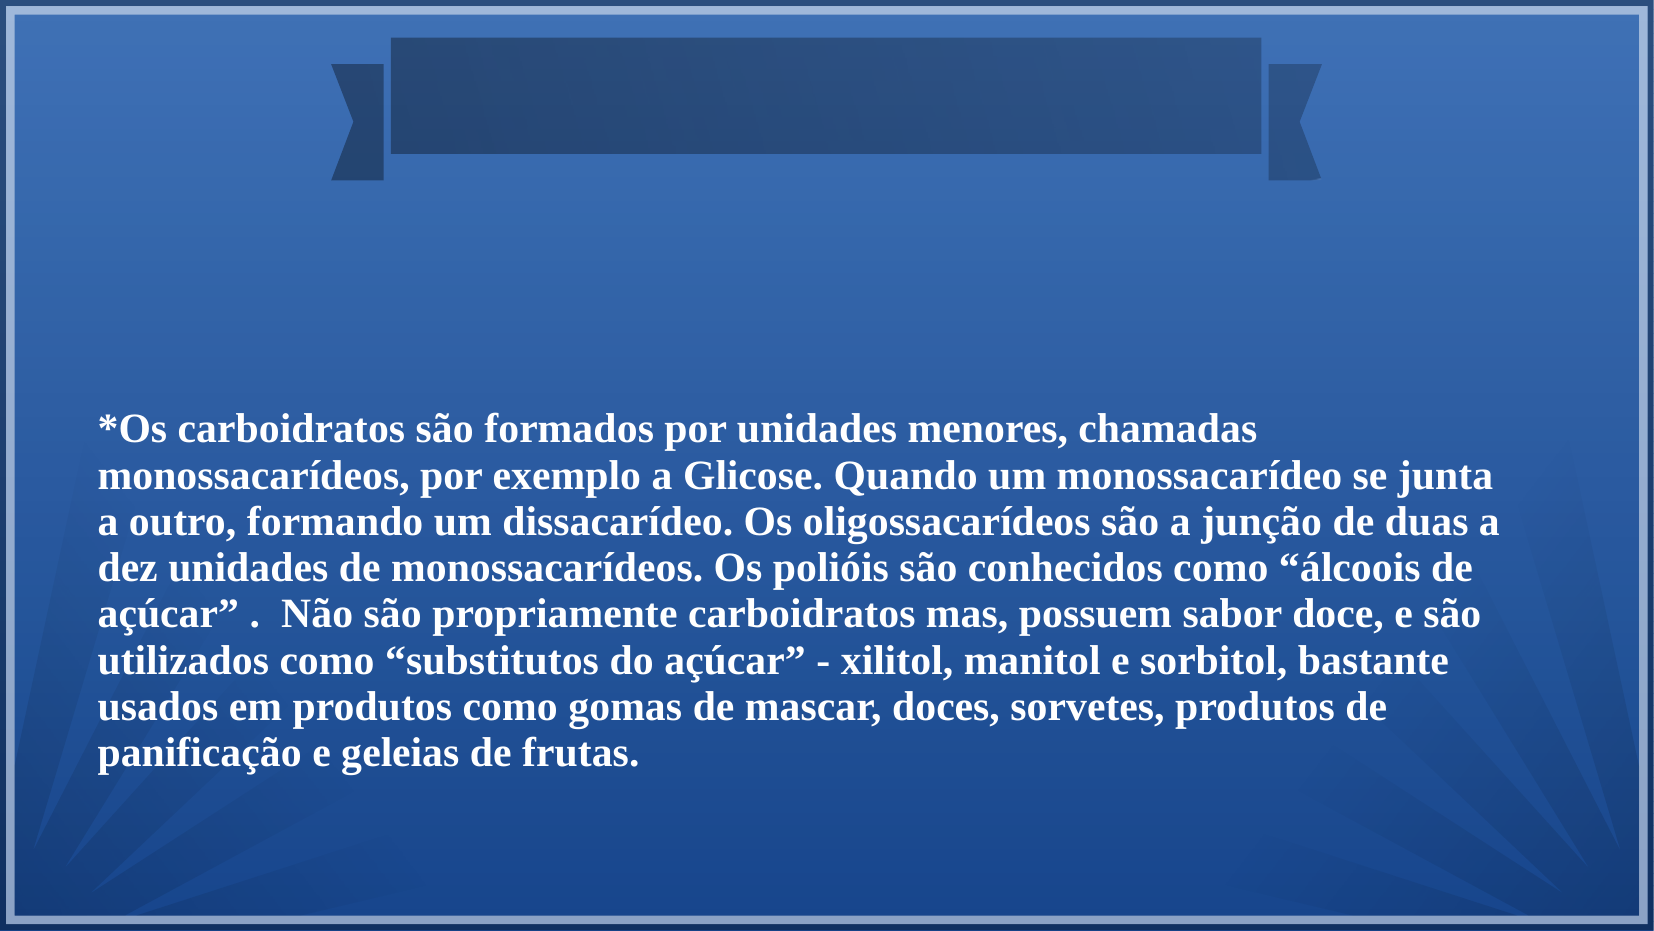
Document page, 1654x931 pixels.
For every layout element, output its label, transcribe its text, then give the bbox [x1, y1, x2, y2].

text_box *Os carboidratos são formados por unidades menores, chamadas monossacarídeos, por exemplo a Glicose. Quando um monossacarídeo se junta a outro, formando um dissacarídeo. Os oligossacarídeos são a junção de duas a dez unidades de monossacarídeos. Os polióis são conhecidos como “álcoois de açúcar” . Não são propriamente carboidratos mas, possuem sabor doce, e são utilizados como “substitutos do açúcar” - xilitol, manitol e sorbitol, bastante usados em produtos como gomas de mascar, doces, sorvetes, produtos de panificação e geleias de frutas. [82, 398, 1536, 784]
